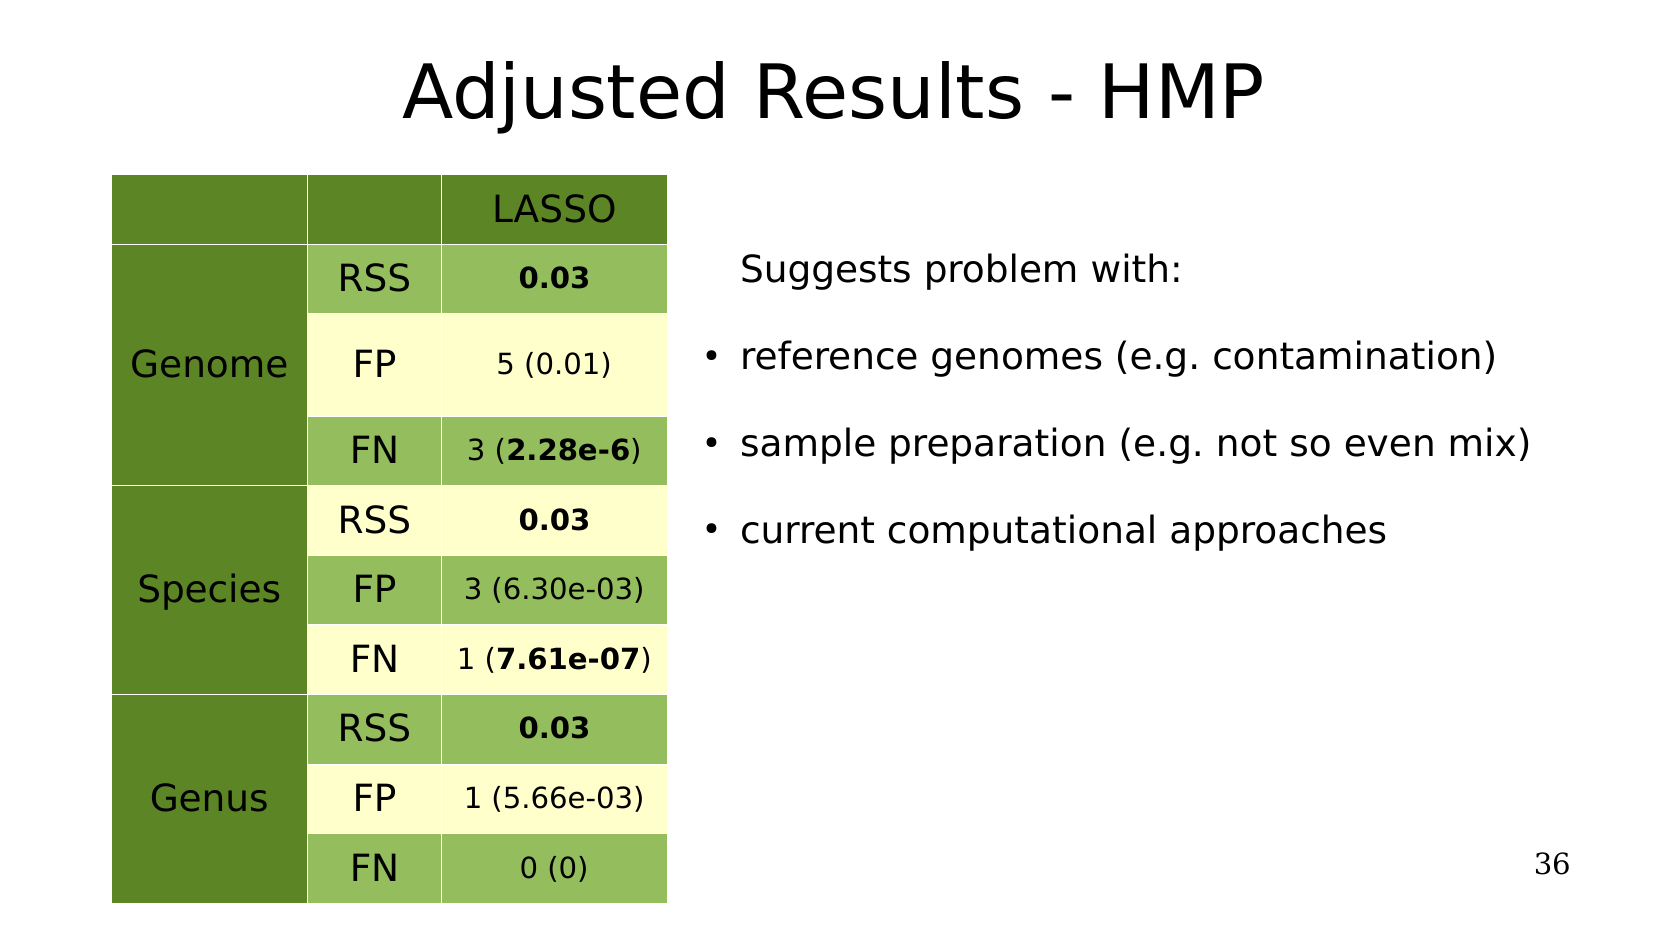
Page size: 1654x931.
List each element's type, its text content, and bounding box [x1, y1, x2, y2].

table_cell FP [308, 765, 441, 833]
table_cell RSS [308, 486, 441, 555]
table_cell 1 (7.61e-07) [442, 625, 667, 694]
text_box Suggests problem with: reference genomes (e.g. contamination) sample preparation (e.g. not so even mix) current computational approaches [690, 240, 1561, 734]
table_cell FP [308, 314, 441, 416]
table_header [112, 175, 307, 244]
table_cell 1 (5.66e-03) [442, 765, 667, 833]
title Adjusted Results - HMP [90, 15, 1579, 171]
table_cell 0.03 [442, 245, 667, 313]
table_cell RSS [308, 695, 441, 764]
table_cell RSS [308, 245, 441, 313]
table_cell FP [308, 556, 441, 624]
table_cell FN [308, 417, 441, 485]
table_cell 3 (2.28e-6) [442, 417, 667, 485]
table_cell 0.03 [442, 486, 667, 555]
table_cell Genome [112, 245, 307, 485]
table_cell Genus [112, 695, 307, 903]
table_cell FN [308, 625, 441, 694]
table_cell 0 (0) [442, 834, 667, 903]
table_cell 3 (6.30e-03) [442, 556, 667, 624]
table_cell 5 (0.01) [442, 314, 667, 416]
table_header [308, 175, 441, 244]
table_header LASSO [442, 175, 667, 244]
table_cell 0.03 [442, 695, 667, 764]
table_cell FN [308, 834, 441, 903]
table_cell Species [112, 486, 307, 694]
